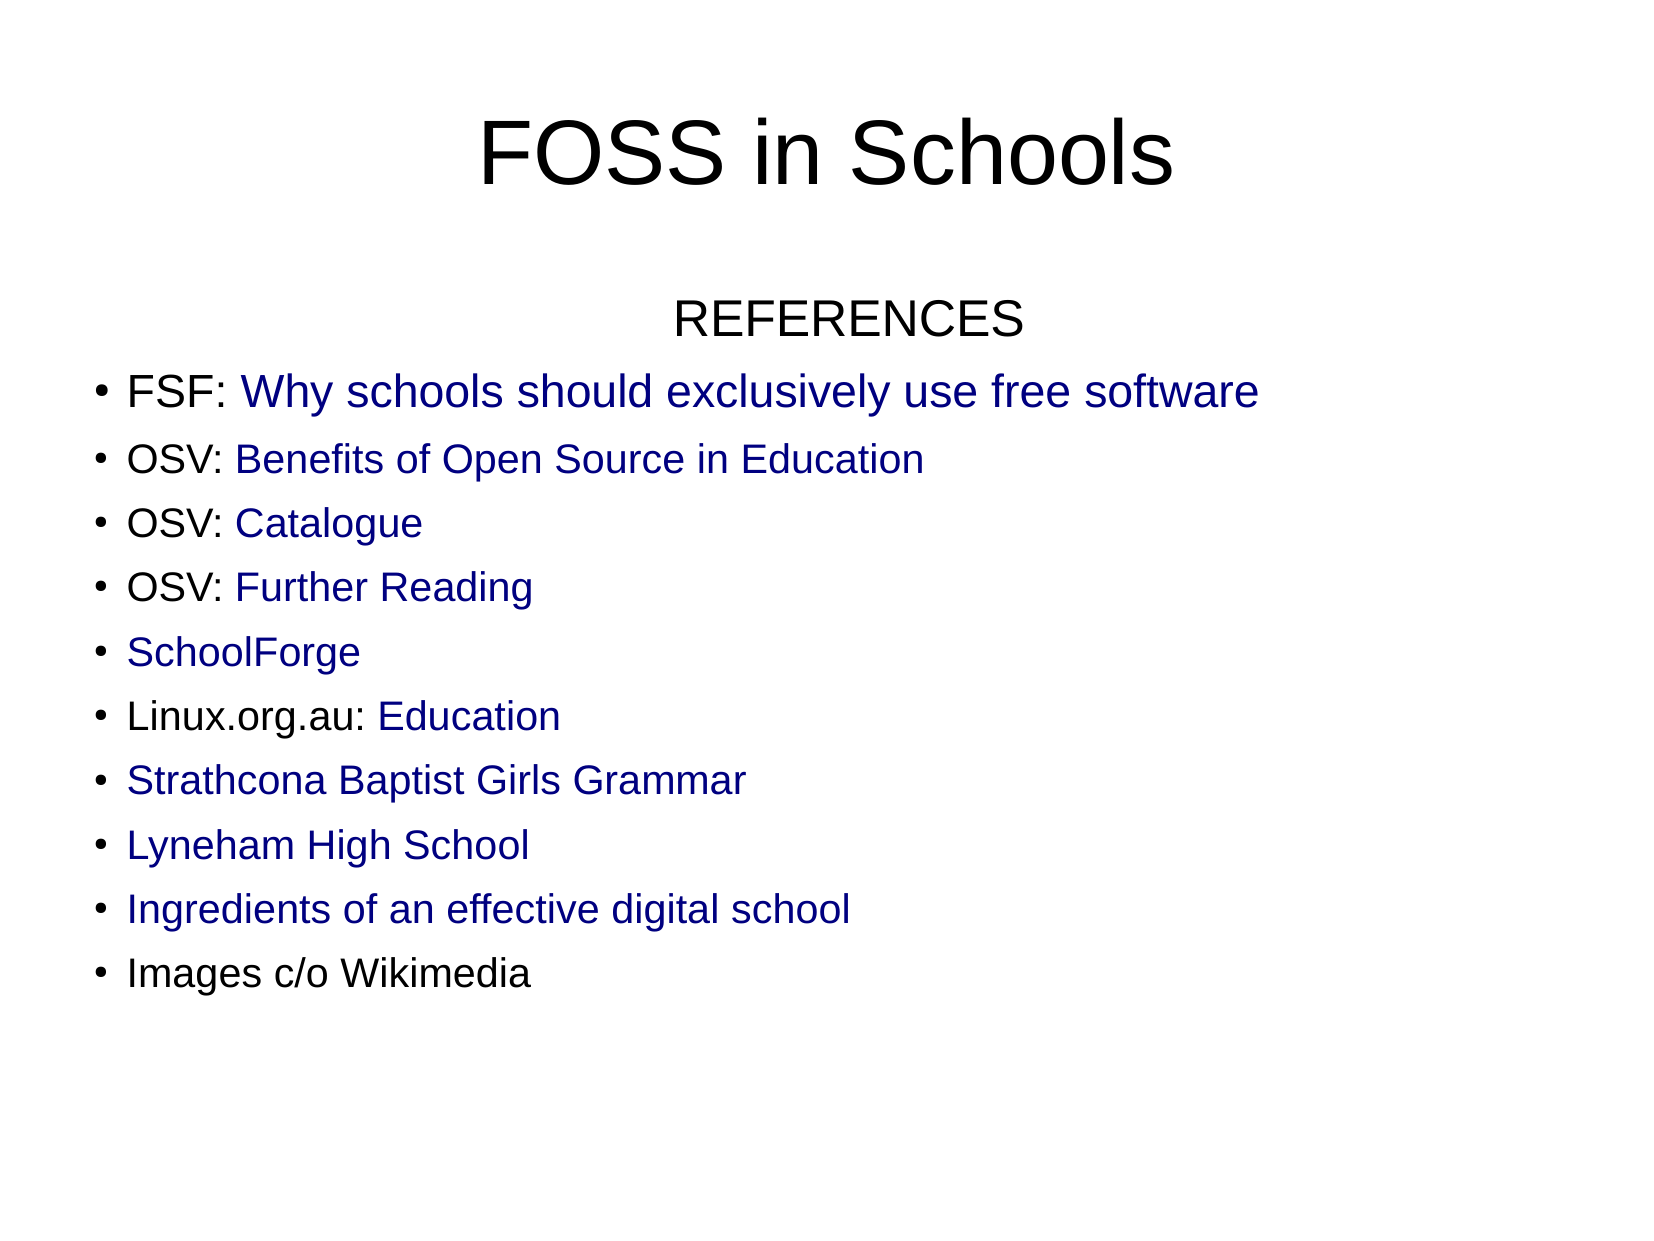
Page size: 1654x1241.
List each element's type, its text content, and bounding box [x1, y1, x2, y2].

title FOSS in Schools [82, 49, 1571, 257]
list REFERENCES FSF: Why schools should exclusively use free software OSV: Benefits of Open Source in Education OSV: Catalogue OSV: Further Reading SchoolForge Linux.org.au: Education Strathcona Baptist Girls Grammar Lyneham High School Ingredients of an effective digital school Images c/o Wikimedia [82, 290, 1571, 1010]
